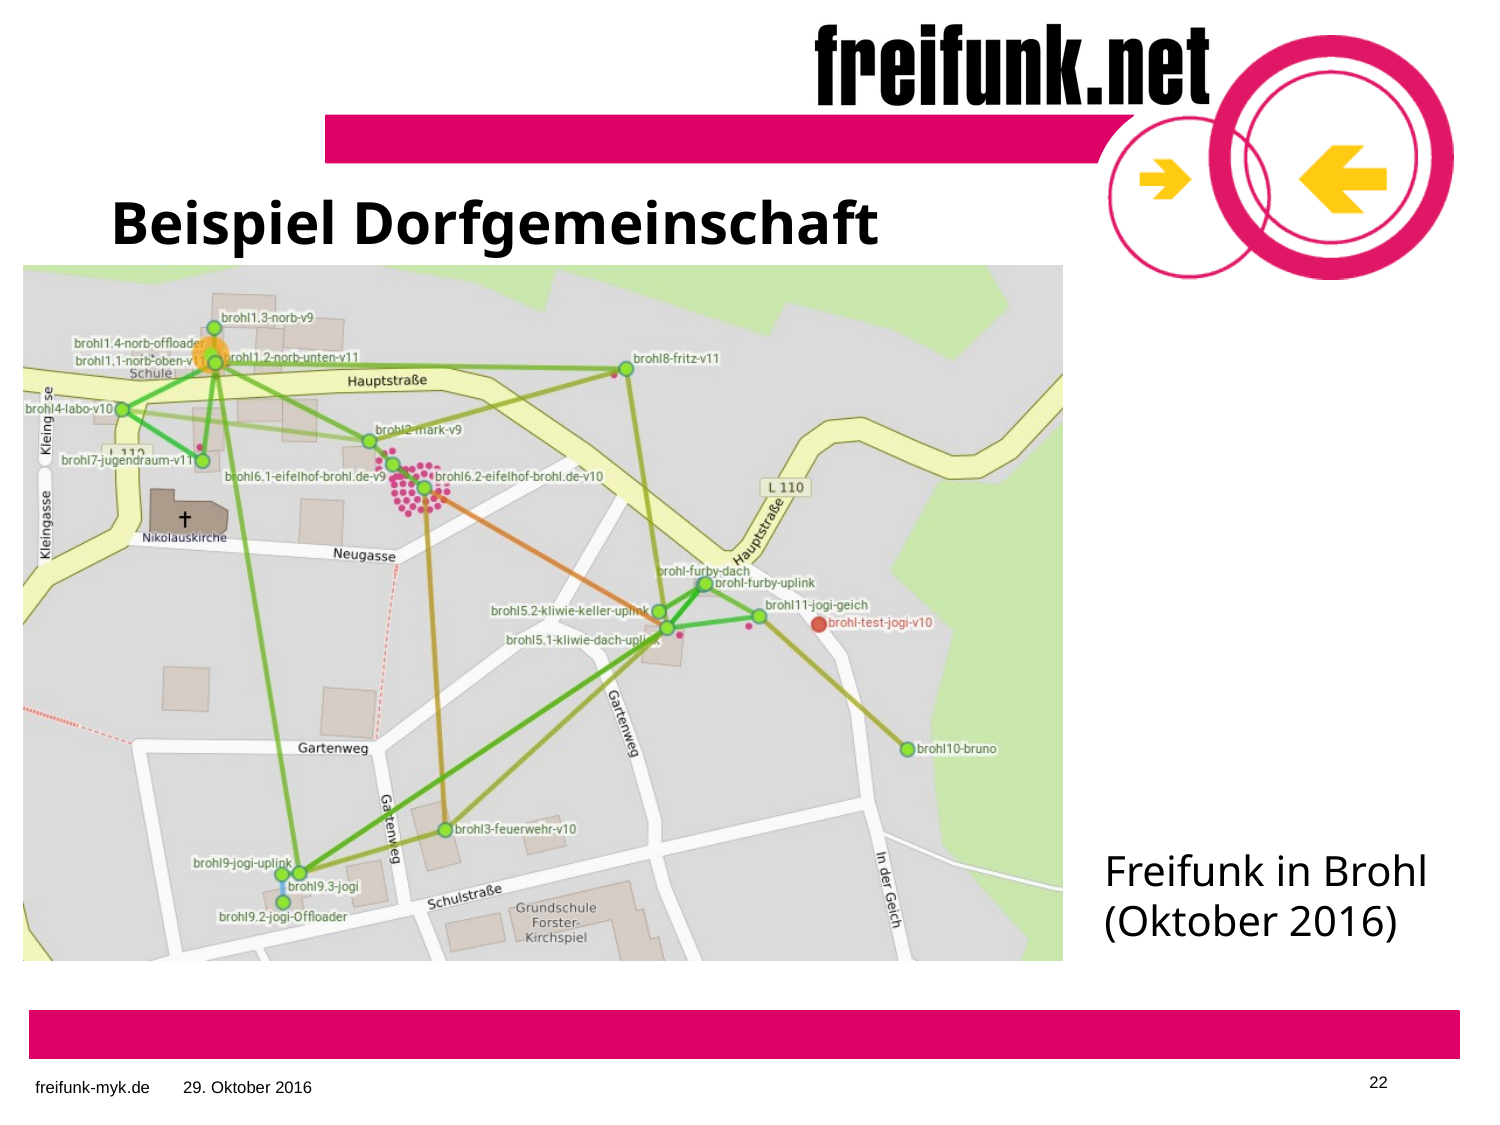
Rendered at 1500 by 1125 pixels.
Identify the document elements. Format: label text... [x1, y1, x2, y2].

list Freifunk in Brohl (Oktober 2016) [1086, 844, 1453, 993]
picture [23, 265, 1063, 962]
title Beispiel Dorfgemeinschaft [110, 160, 1093, 282]
picture [816, 24, 1454, 280]
